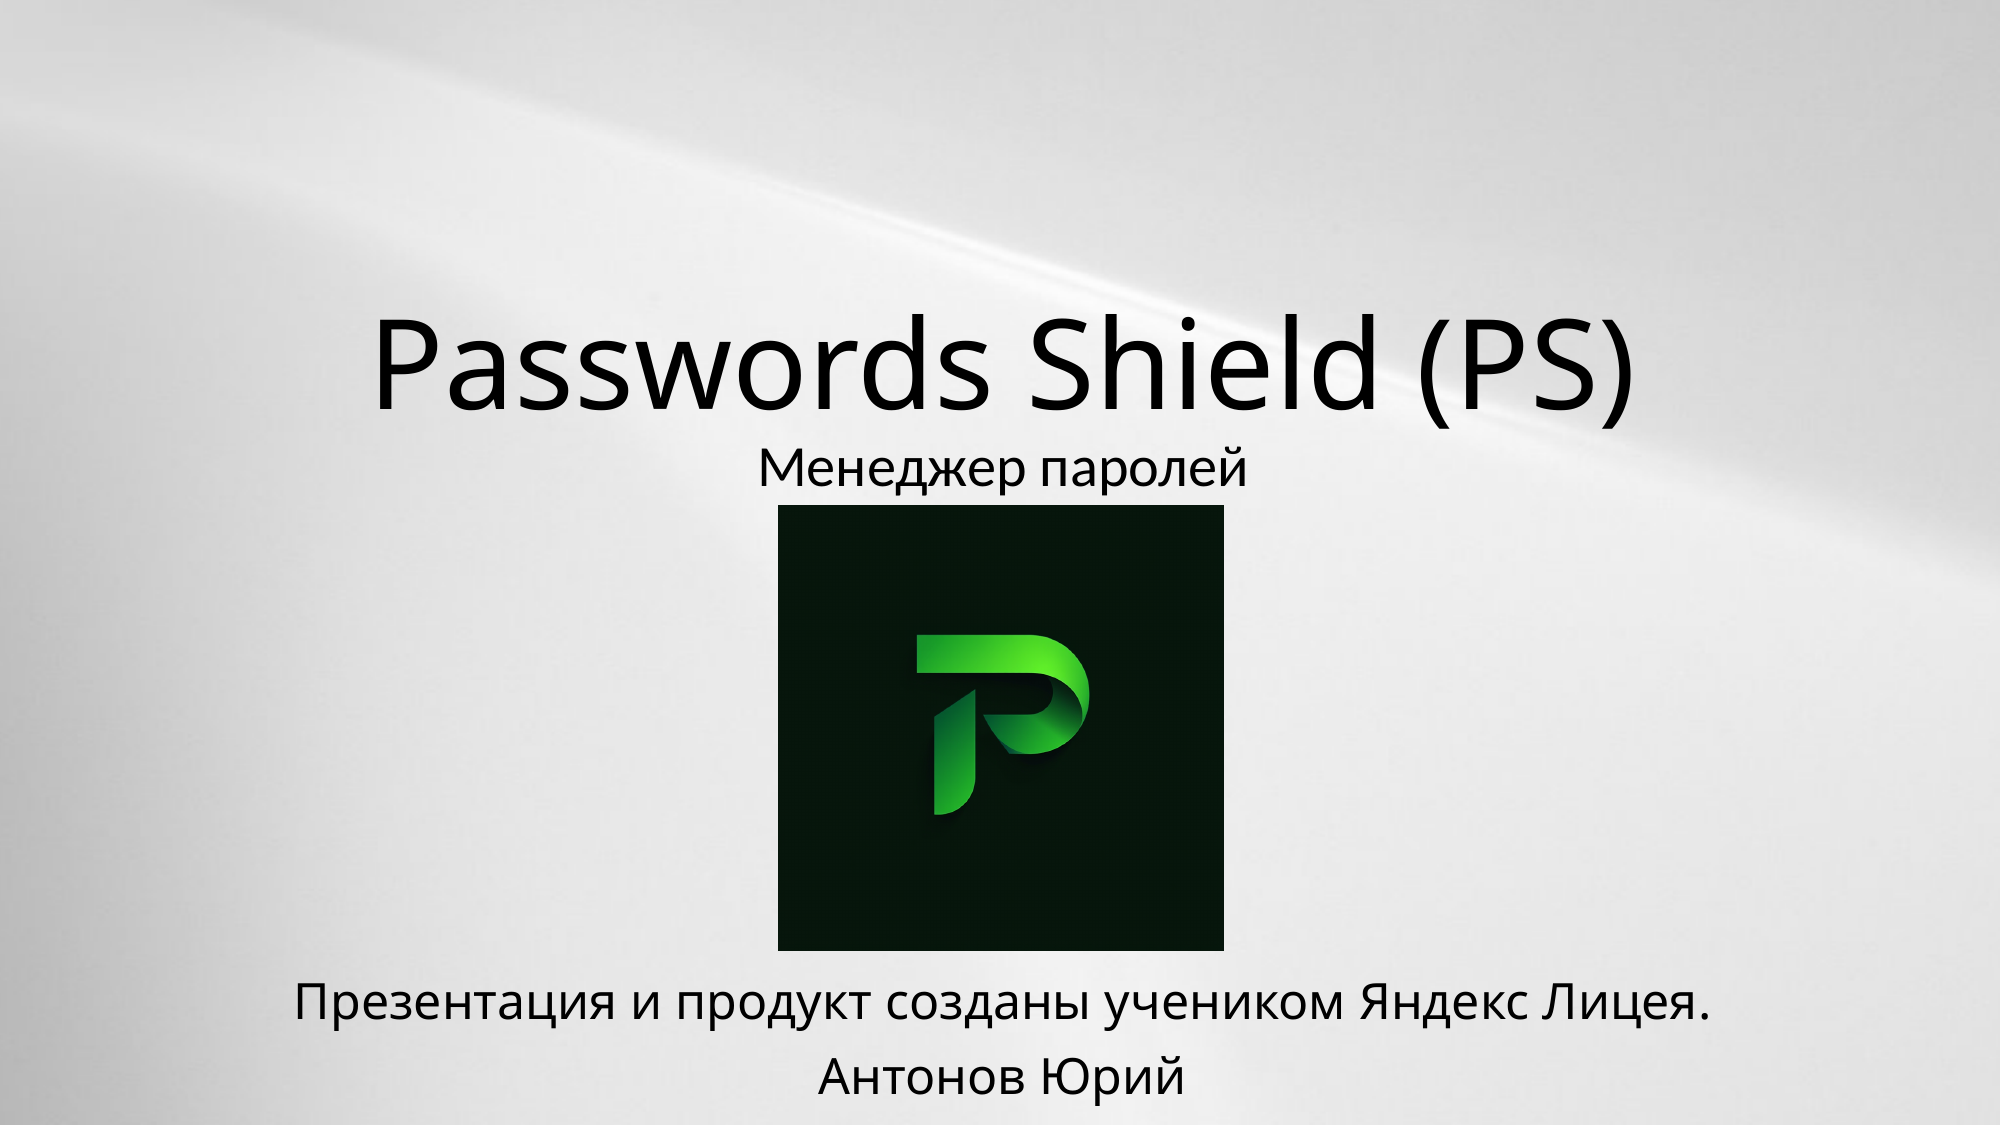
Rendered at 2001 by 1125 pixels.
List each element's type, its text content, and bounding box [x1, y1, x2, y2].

title Passwords Shield (PS) Менеджер паролей [252, 217, 1753, 507]
subtitle Презентация и продукт созданы учеником Яндекс Лицея. Антонов Юрий [252, 968, 1753, 1125]
picture [0, 0, 2000, 1125]
